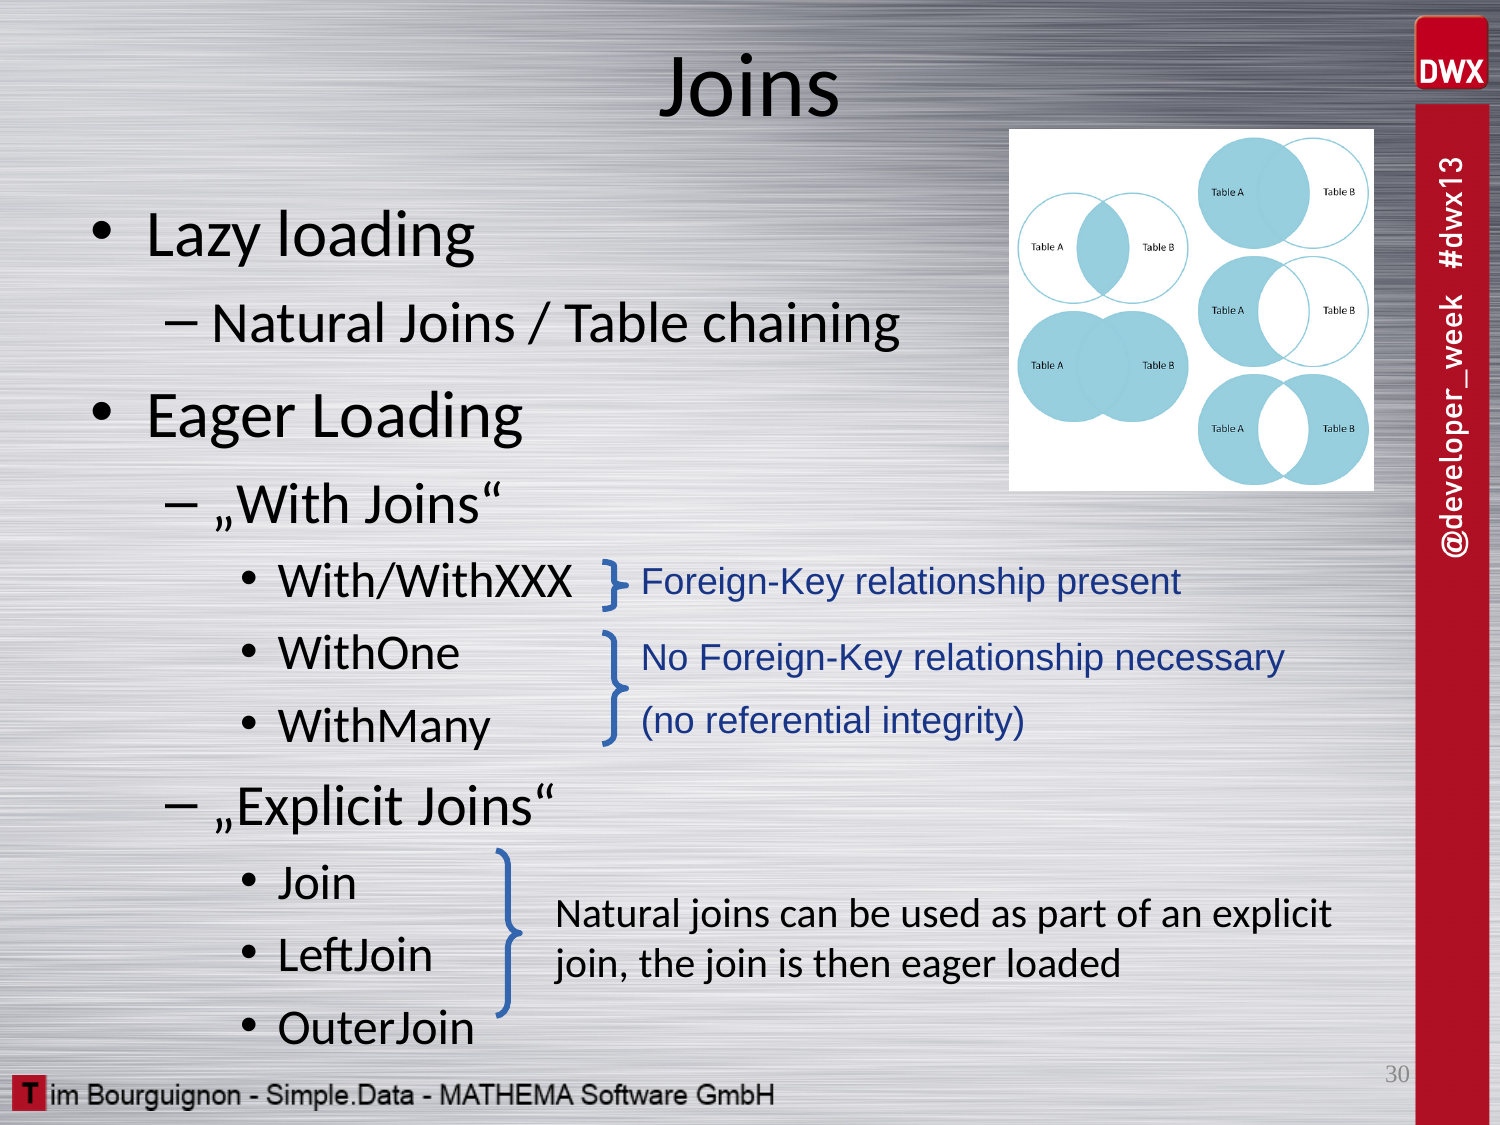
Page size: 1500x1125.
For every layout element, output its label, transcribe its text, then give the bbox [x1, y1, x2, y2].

text_box No Foreign-Key relationship necessary (no referential integrity) [625, 625, 1335, 749]
picture [0, 0, 1500, 1125]
list Lazy loading Natural Joins / Table chaining Eager Loading „With Joins“ With/WithXXX WithOne WithMany „Explicit Joins“ Join LeftJoin OuterJoin [75, 181, 1146, 1062]
title Joins [75, 0, 1426, 174]
list Natural joins can be used as part of an explicit join, the join is then eager loaded [484, 877, 1392, 1032]
text_box Foreign-Key relationship present [625, 549, 1223, 610]
